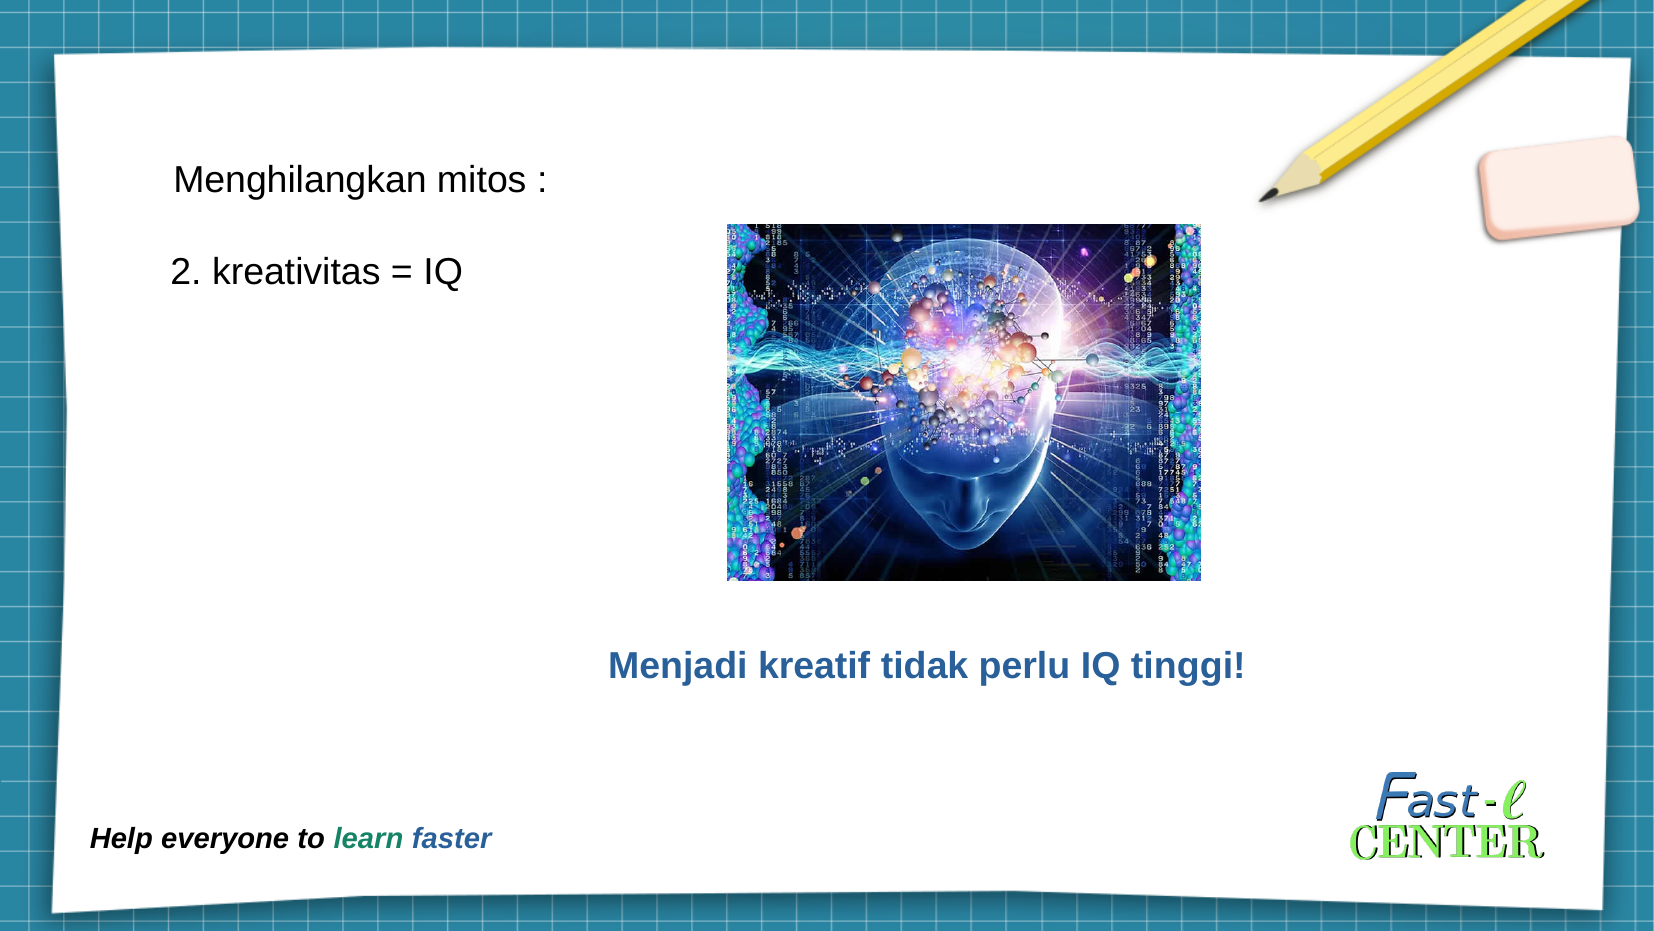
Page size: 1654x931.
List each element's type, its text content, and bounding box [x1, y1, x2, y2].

text_box Menghilangkan mitos : [158, 151, 563, 209]
text_box 2. kreativitas = IQ [155, 243, 525, 301]
text_box Help everyone to learn faster [75, 814, 544, 863]
picture [0, 0, 1654, 931]
text_box Menjadi kreatif tidak perlu IQ tinggi! [593, 637, 1262, 695]
